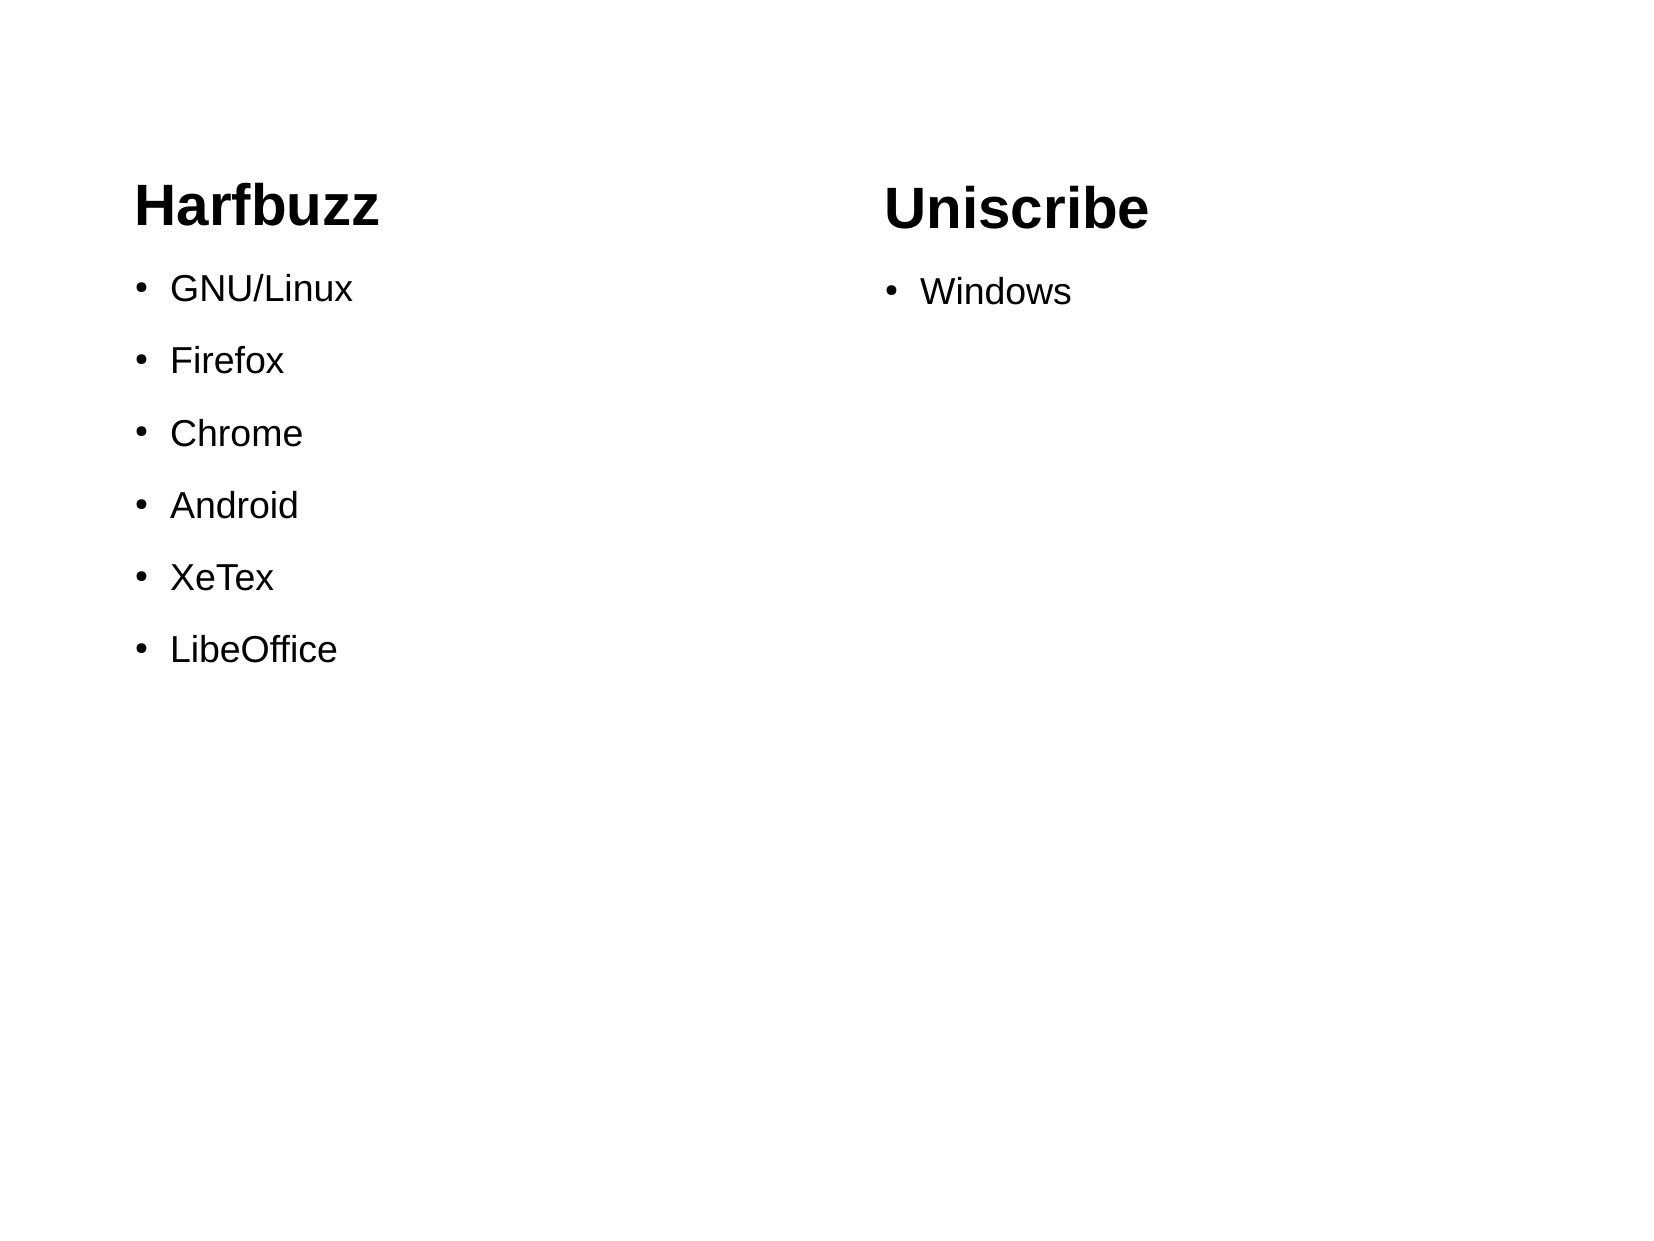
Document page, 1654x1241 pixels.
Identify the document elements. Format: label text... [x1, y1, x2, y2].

text_box Harfbuzz GNU/Linux Firefox Chrome Android XeTex LibeOffice [120, 165, 826, 1167]
text_box Uniscribe Windows [870, 168, 1576, 1171]
